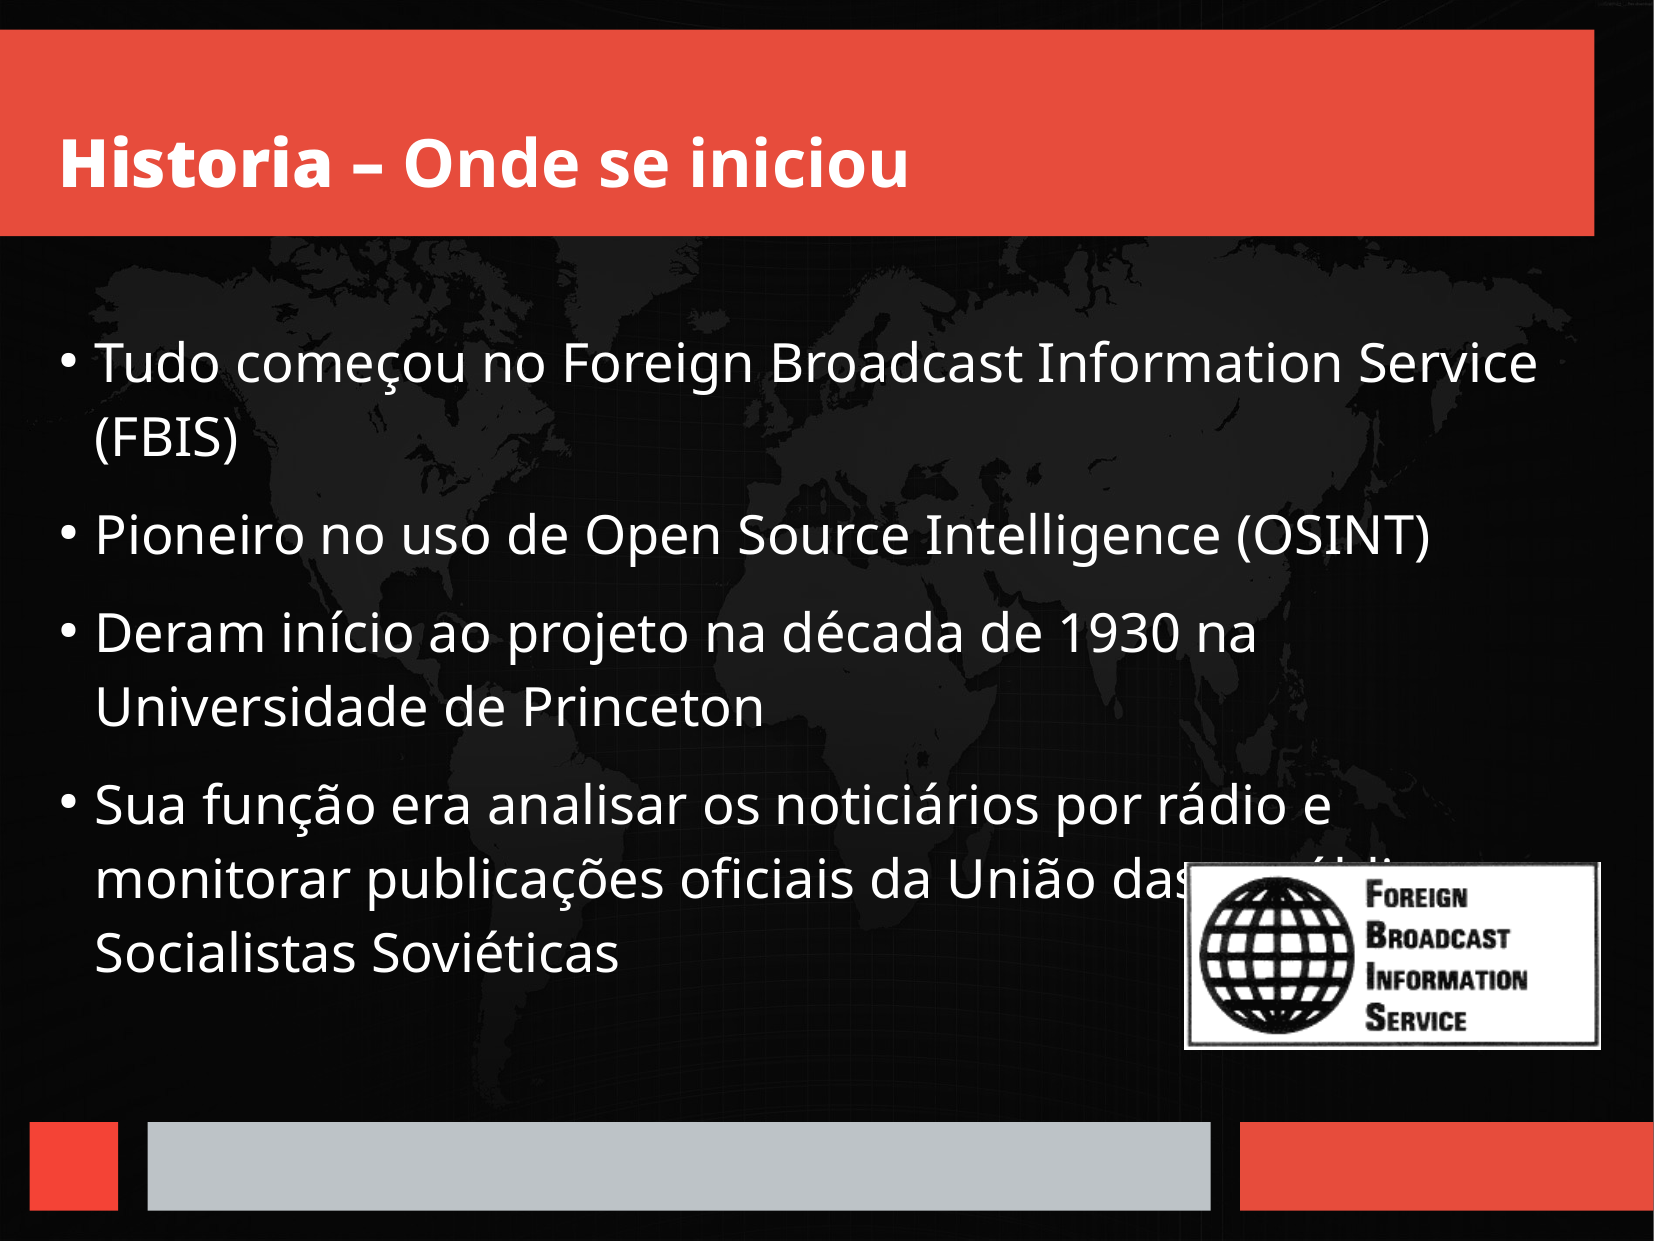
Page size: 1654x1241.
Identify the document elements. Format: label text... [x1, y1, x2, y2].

picture [0, 0, 1654, 1241]
list Tudo começou no Foreign Broadcast Information Service (FBIS) Pioneiro no uso de Open Source Intelligence (OSINT) Deram início ao projeto na década de 1930 na Universidade de Princeton Sua função era analisar os noticiários por rádio e monitorar publicações oficiais da União das repúblicas Socialistas Soviéticas [59, 324, 1565, 1093]
title Historia – Onde se iniciou [59, 59, 1595, 207]
